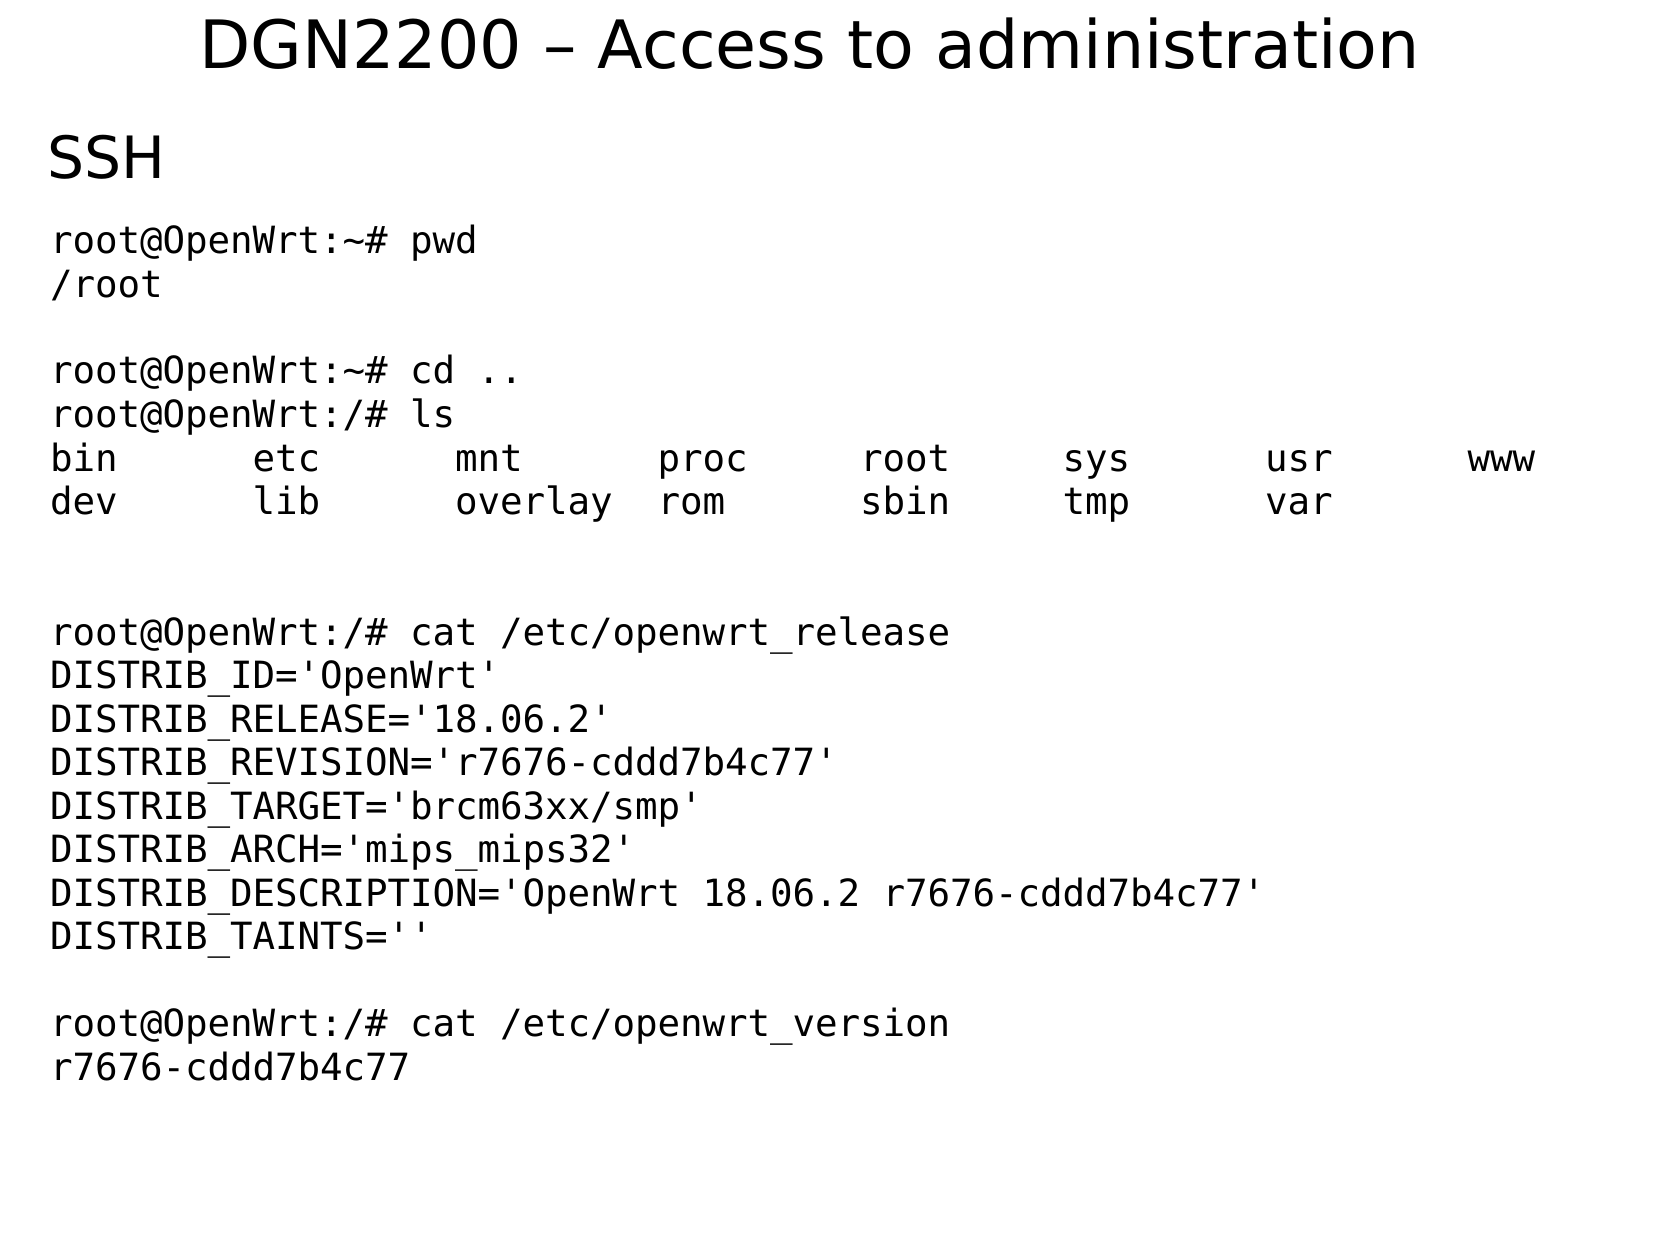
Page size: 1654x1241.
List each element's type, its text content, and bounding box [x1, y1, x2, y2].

title DGN2200 – Access to administration [0, 0, 1642, 98]
text_box SSH [47, 118, 804, 198]
text_box root@OpenWrt:~# pwd /root root@OpenWrt:~# cd .. root@OpenWrt:/# ls bin etc mnt proc root sys usr www dev lib overlay rom sbin tmp var root@OpenWrt:/# cat /etc/openwrt_release DISTRIB_ID='OpenWrt' DISTRIB_RELEASE='18.06.2' DISTRIB_REVISION='r7676-cddd7b4c77' DISTRIB_TARGET='brcm63xx/smp' DISTRIB_ARCH='mips_mips32' DISTRIB_DESCRIPTION='OpenWrt 18.06.2 r7676-cddd7b4c77' DISTRIB_TAINTS='' root@OpenWrt:/# cat /etc/openwrt_version r7676-cddd7b4c77 [35, 211, 1619, 1146]
